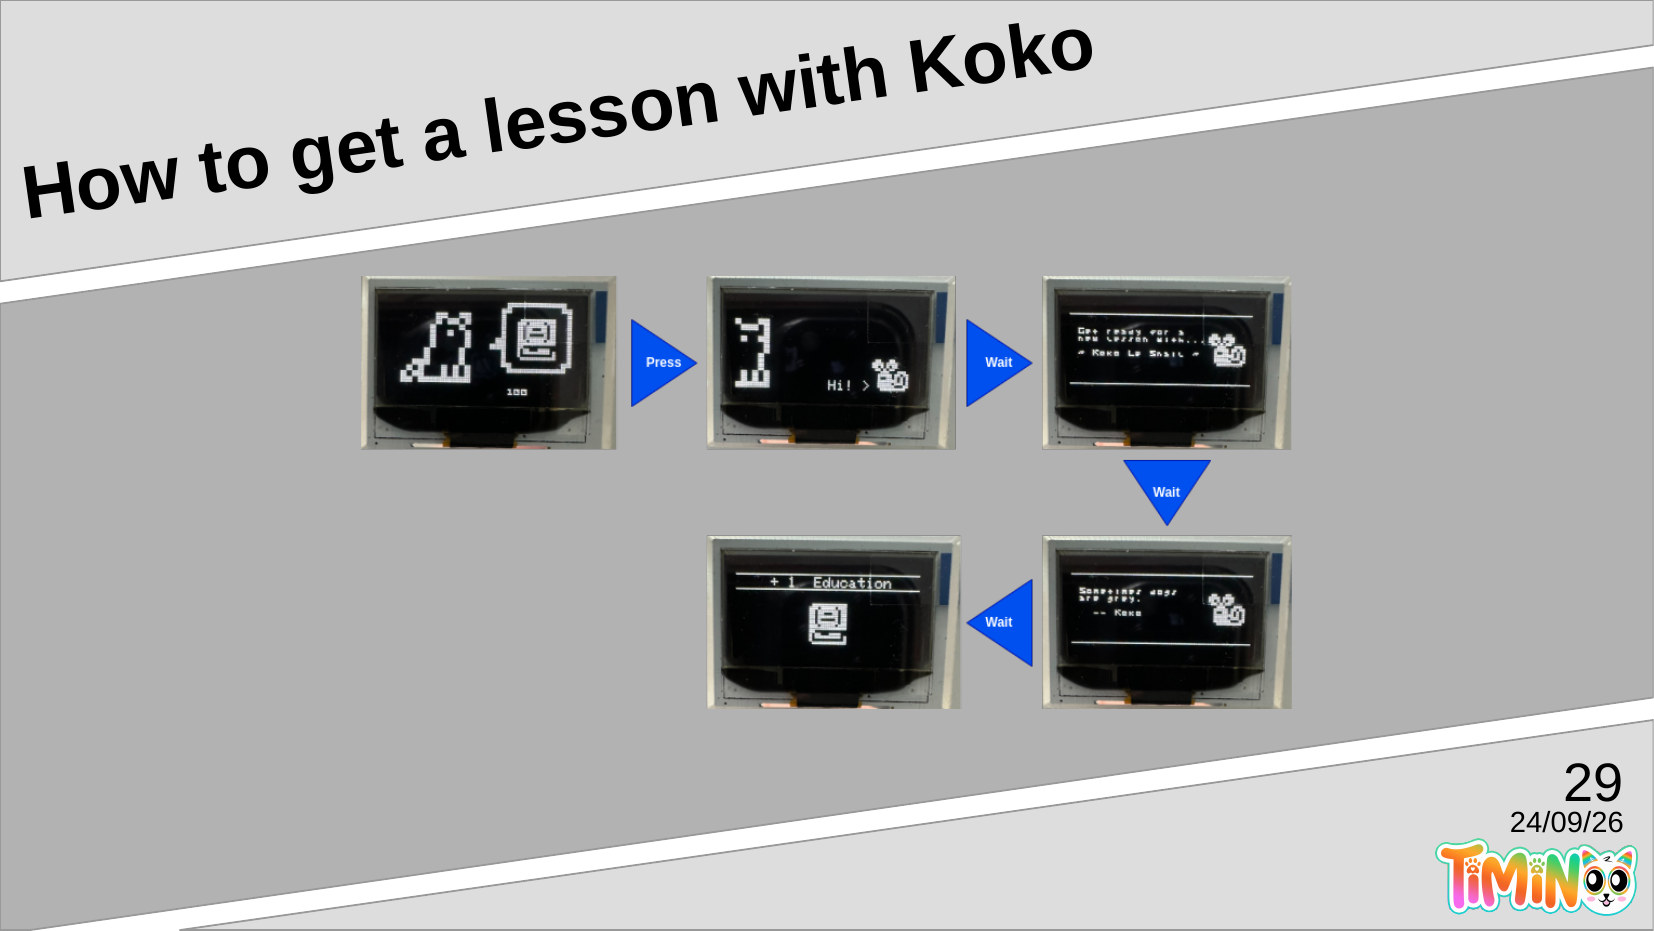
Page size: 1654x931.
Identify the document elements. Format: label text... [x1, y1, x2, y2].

picture [1435, 838, 1638, 916]
title How to get a lesson with Koko [11, 0, 1496, 272]
picture [361, 276, 1292, 709]
